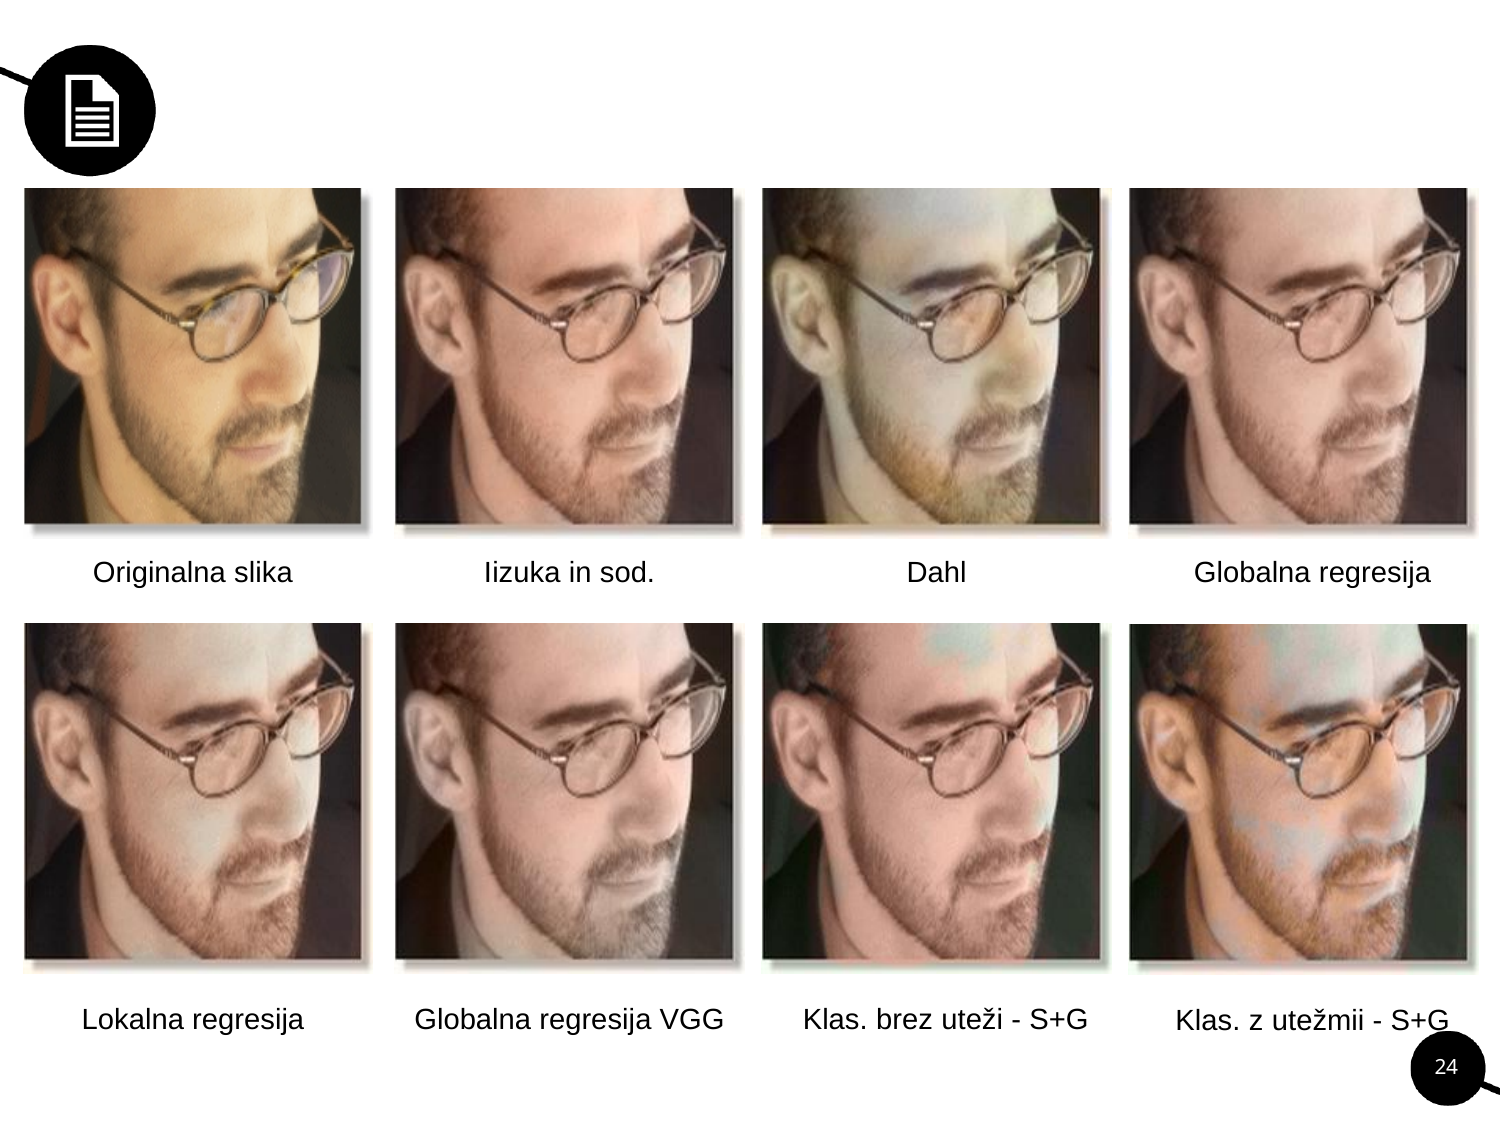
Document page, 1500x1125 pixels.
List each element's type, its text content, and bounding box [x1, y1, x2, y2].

text_box Klas. brez uteži - S+G [771, 985, 1122, 1059]
text_box Klas. z utežmii - S+G [1137, 986, 1488, 1060]
text_box Originalna slika [18, 538, 369, 612]
text_box Iizuka in sod. [394, 539, 745, 612]
text_box Lokalna regresija [18, 985, 369, 1059]
text_box Globalna regresija [1137, 538, 1488, 612]
picture [0, 0, 1500, 1125]
text_box Globalna regresija VGG [394, 985, 745, 1059]
text_box Dahl [761, 539, 1112, 612]
